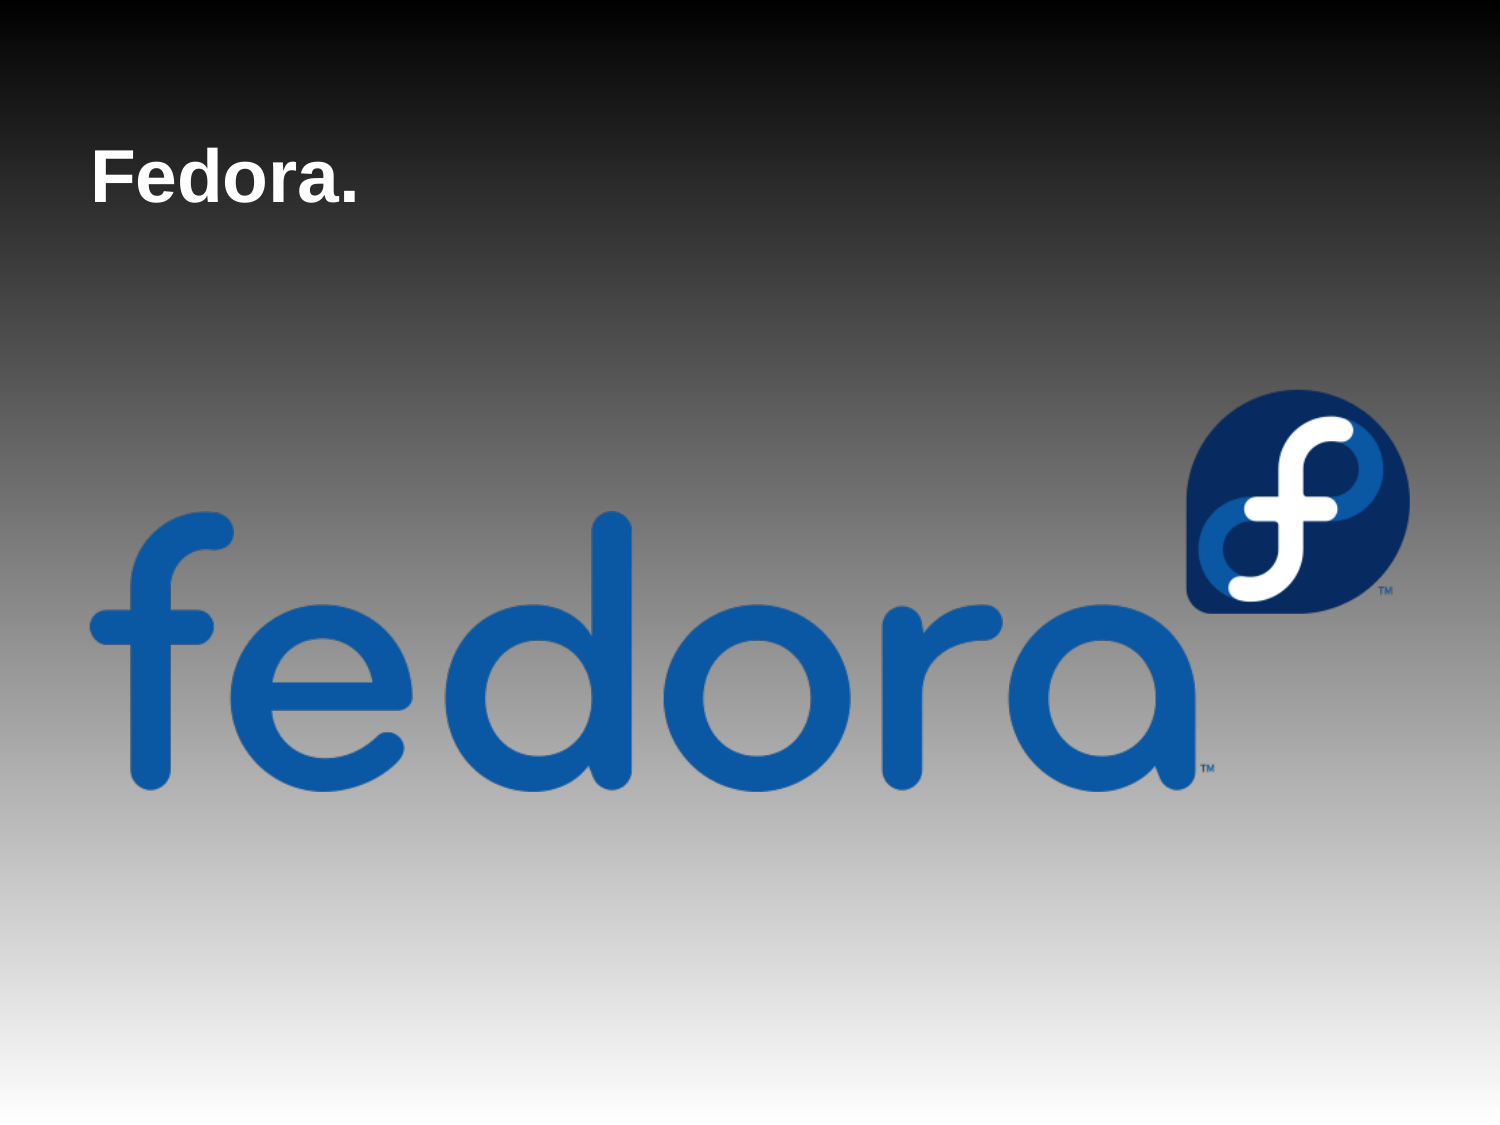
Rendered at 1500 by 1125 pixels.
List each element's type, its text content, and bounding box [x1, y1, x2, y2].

picture [78, 378, 1422, 804]
title Fedora. [75, 45, 1425, 233]
